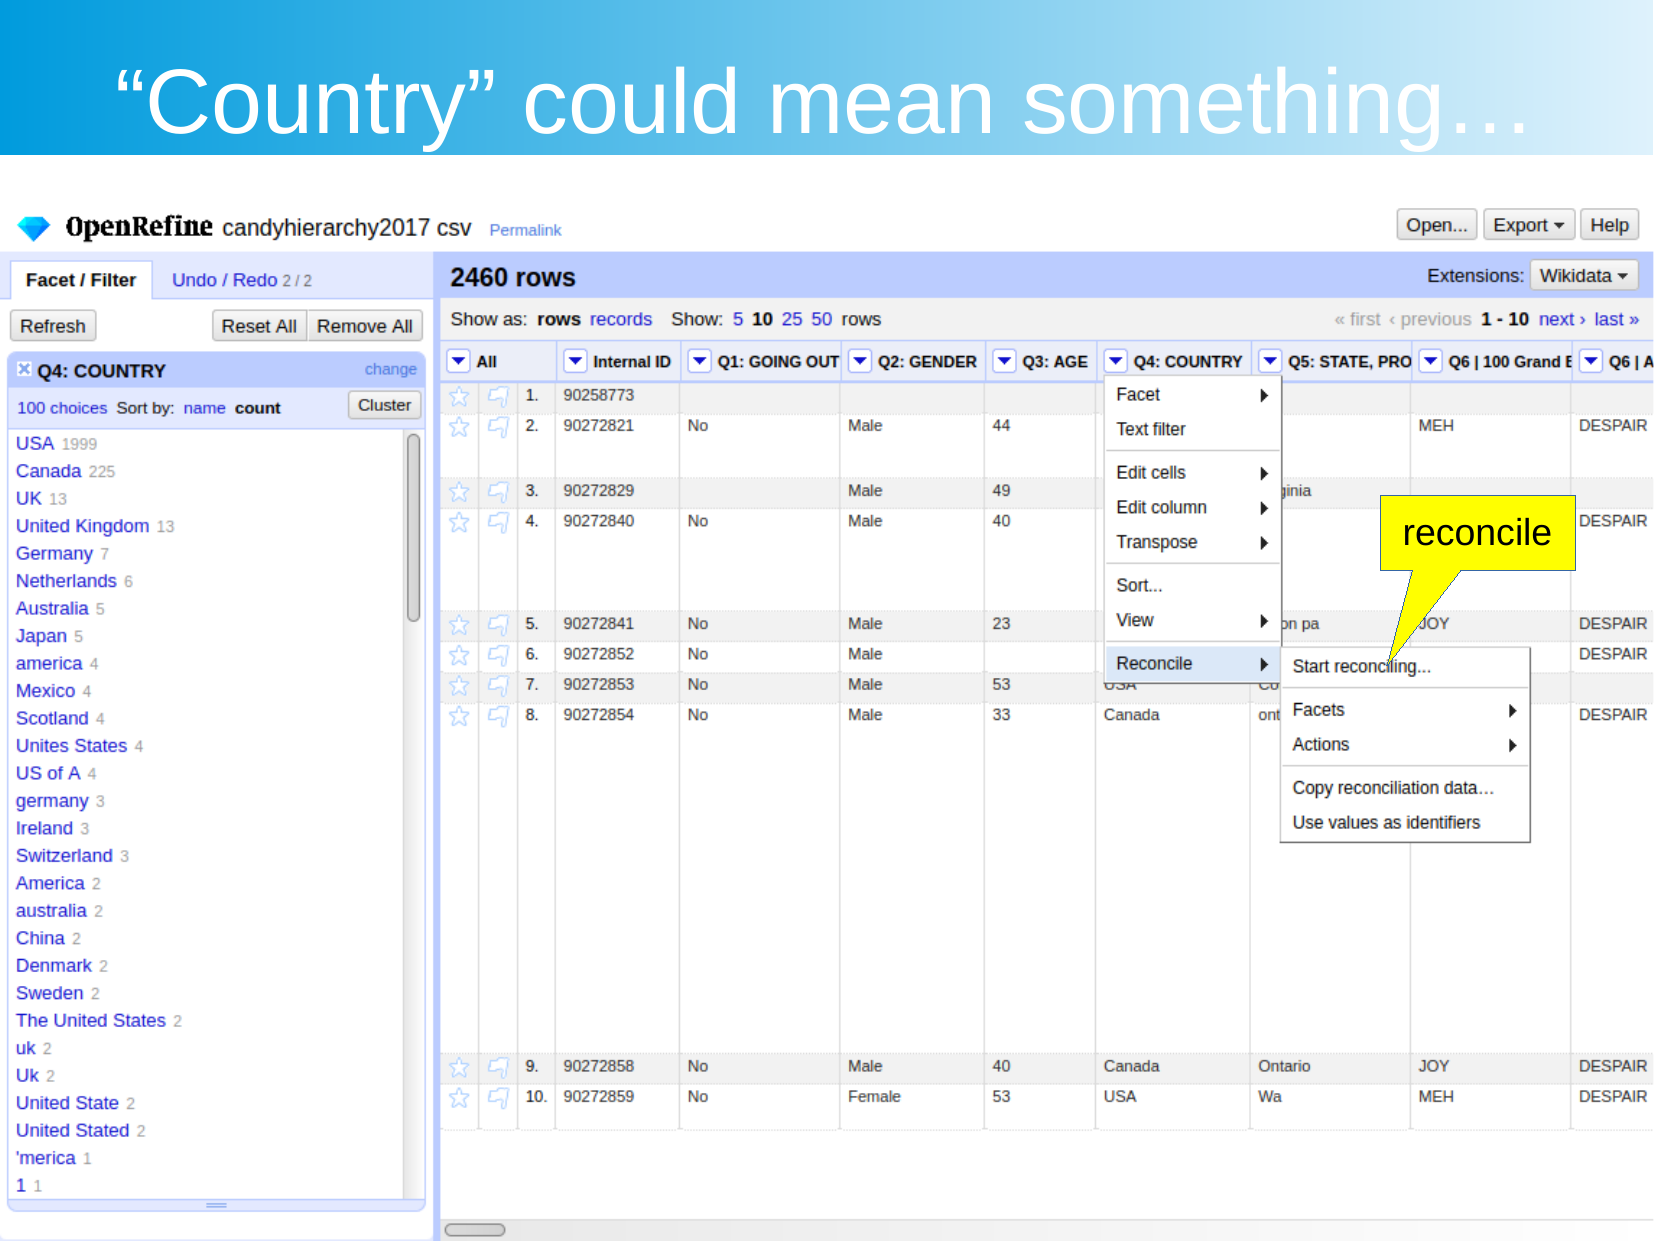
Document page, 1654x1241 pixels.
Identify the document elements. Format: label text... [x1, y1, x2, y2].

text_box reconcile [1380, 495, 1576, 666]
picture [0, 194, 1654, 1241]
title “Country” could mean something… [82, 49, 1571, 155]
